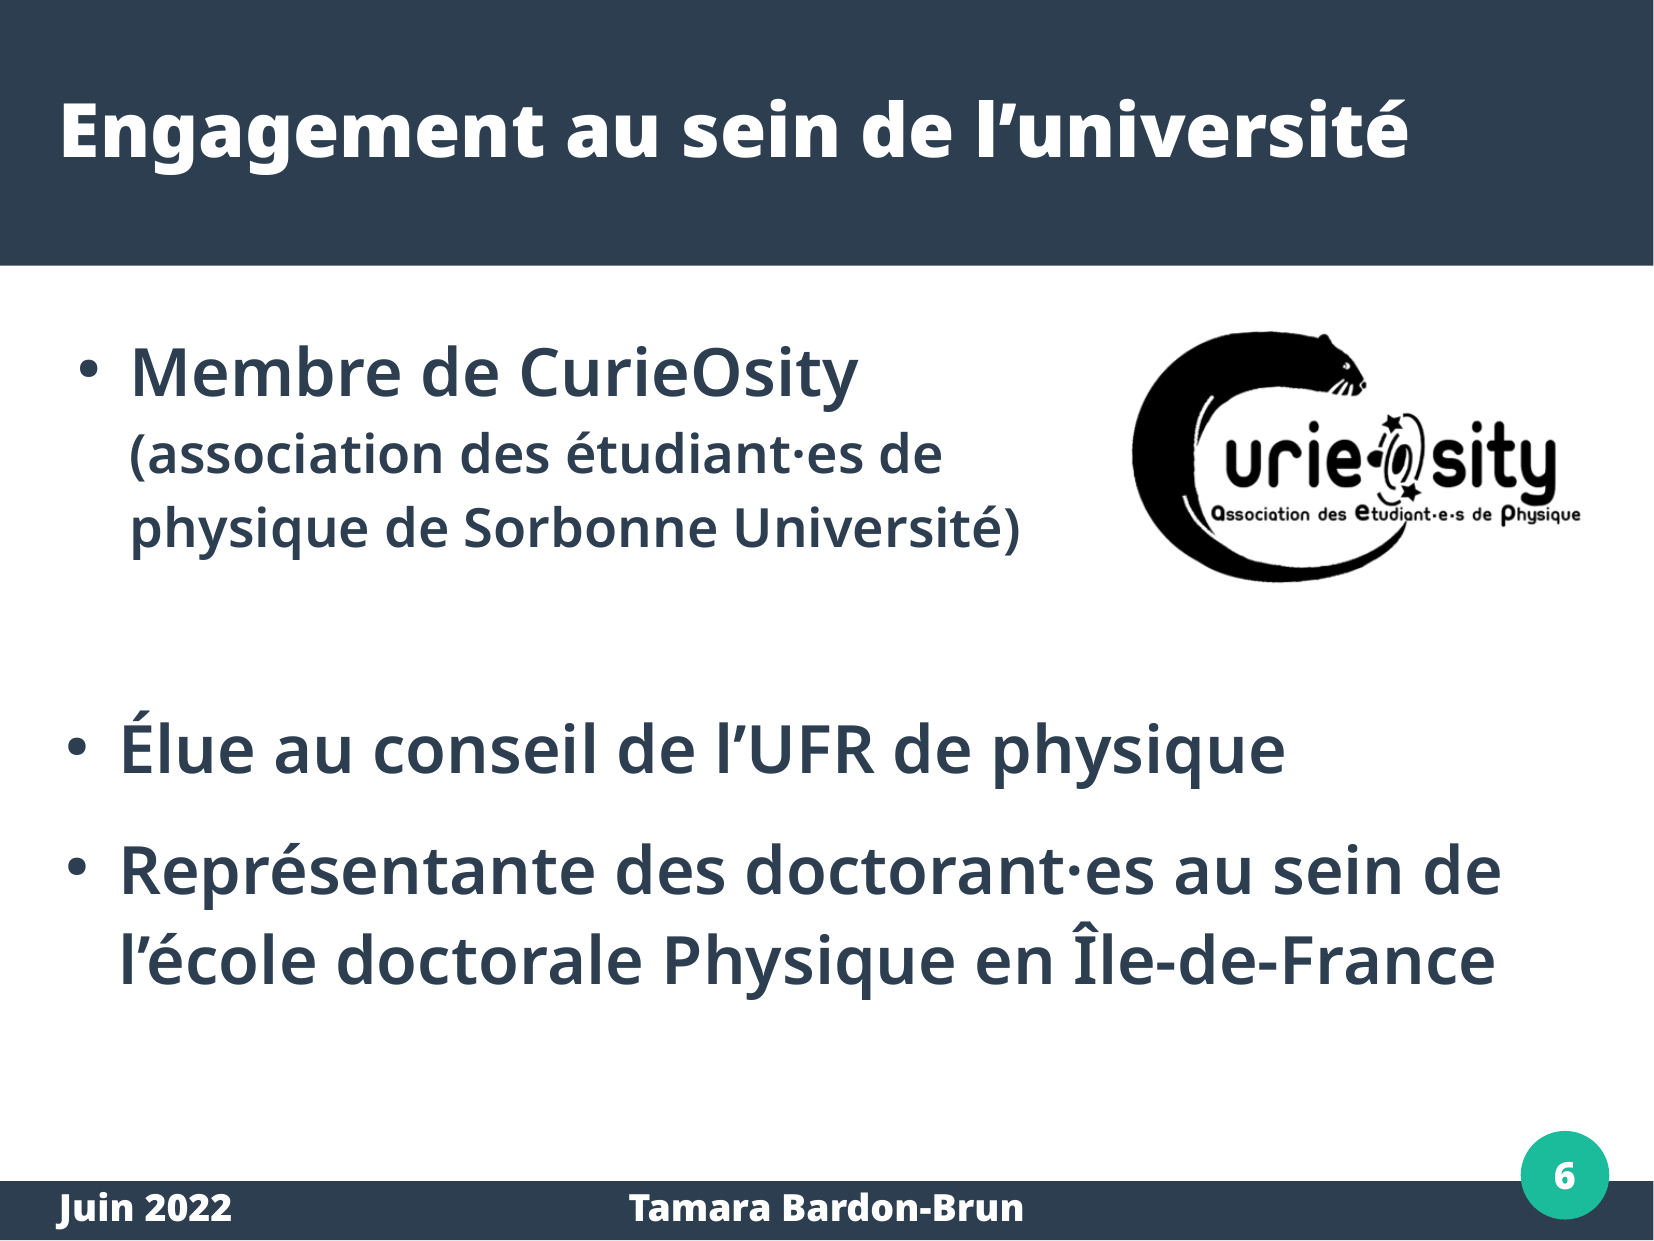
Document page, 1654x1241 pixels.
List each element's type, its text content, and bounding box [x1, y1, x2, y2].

list Membre de CurieOsity (association des étudiant·es de physique de Sorbonne Université) [59, 324, 1087, 615]
picture [1105, 289, 1601, 609]
list Élue au conseil de l’UFR de physique Représentante des doctorant·es au sein de l’école doctorale Physique en Île-de-France [47, 702, 1583, 1052]
title Engagement au sein de l’université [59, 49, 1595, 207]
